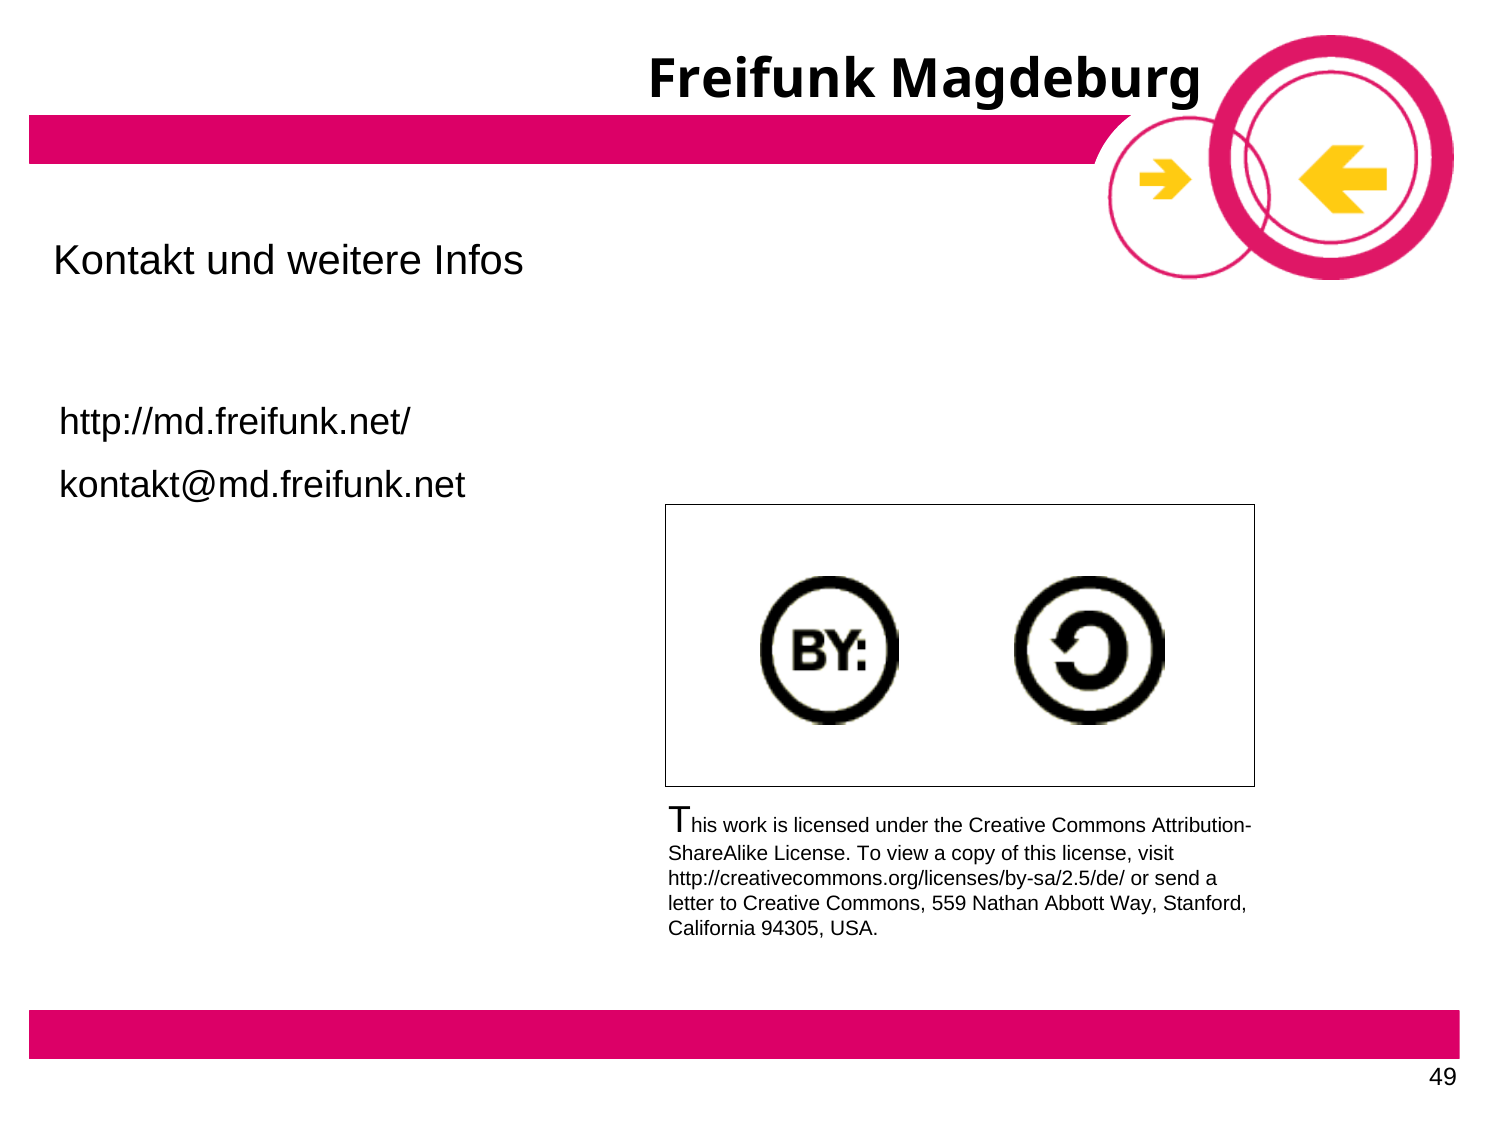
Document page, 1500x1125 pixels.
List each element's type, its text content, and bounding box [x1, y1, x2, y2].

picture [1107, 35, 1454, 280]
text_box http://md.freifunk.net/ kontakt@md.freifunk.net [59, 337, 1288, 976]
text_box Kontakt und weitere Infos [53, 233, 1046, 313]
text_box This work is licensed under the Creative Commons Attribution-ShareAlike License. To view a copy of this license, visit http://creativecommons.org/licenses/by-sa/2.5/de/ or send a letter to Creative Commons, 559 Nathan Abbott Way, Stanford, California 94305, USA. [668, 795, 1256, 947]
picture [760, 576, 899, 725]
picture [1014, 576, 1165, 725]
